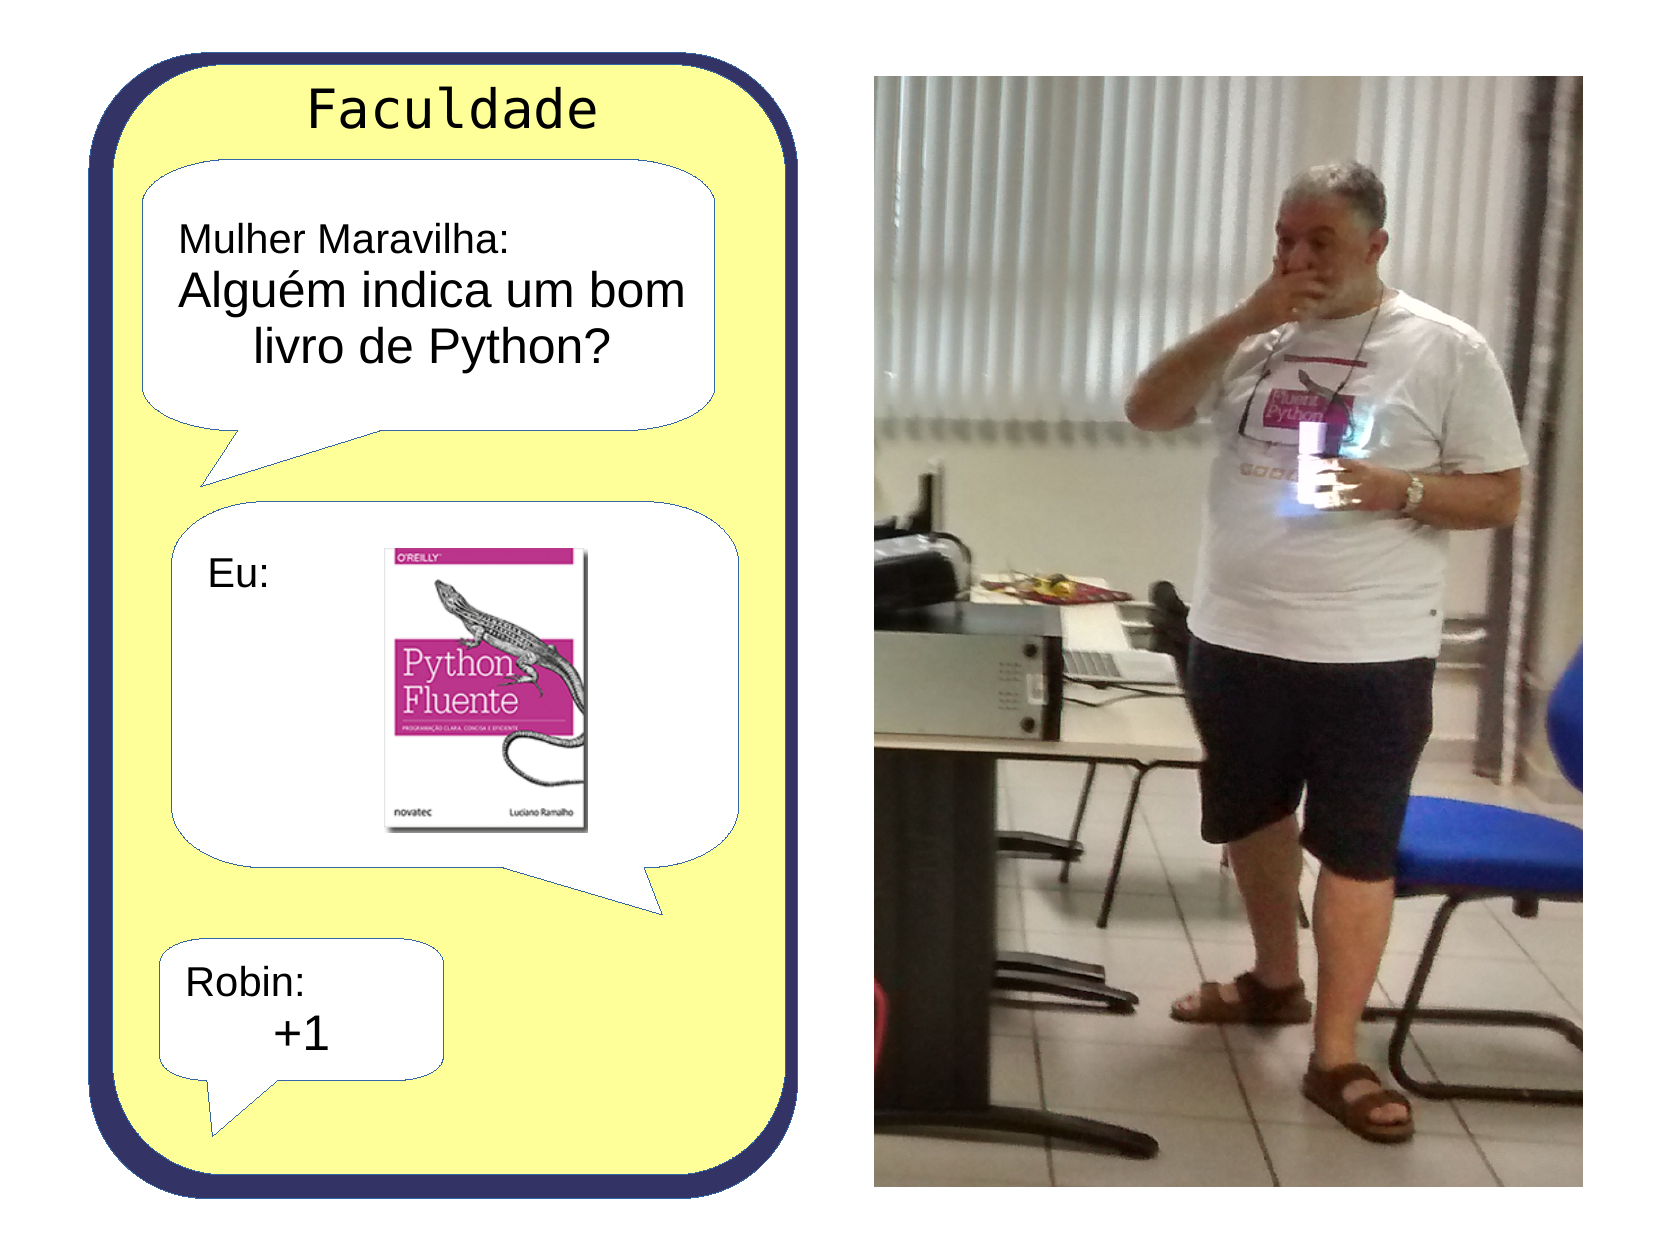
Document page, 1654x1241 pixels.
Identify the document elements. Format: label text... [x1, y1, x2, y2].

text_box Mulher Maravilha: Alguém indica um bom livro de Python? [142, 159, 715, 487]
picture [874, 76, 1583, 1188]
text_box Robin: +1 [159, 938, 444, 1137]
text_box [88, 52, 798, 1199]
text_box Eu: [171, 501, 739, 915]
picture [384, 548, 588, 833]
text_box Faculdade [290, 70, 615, 149]
